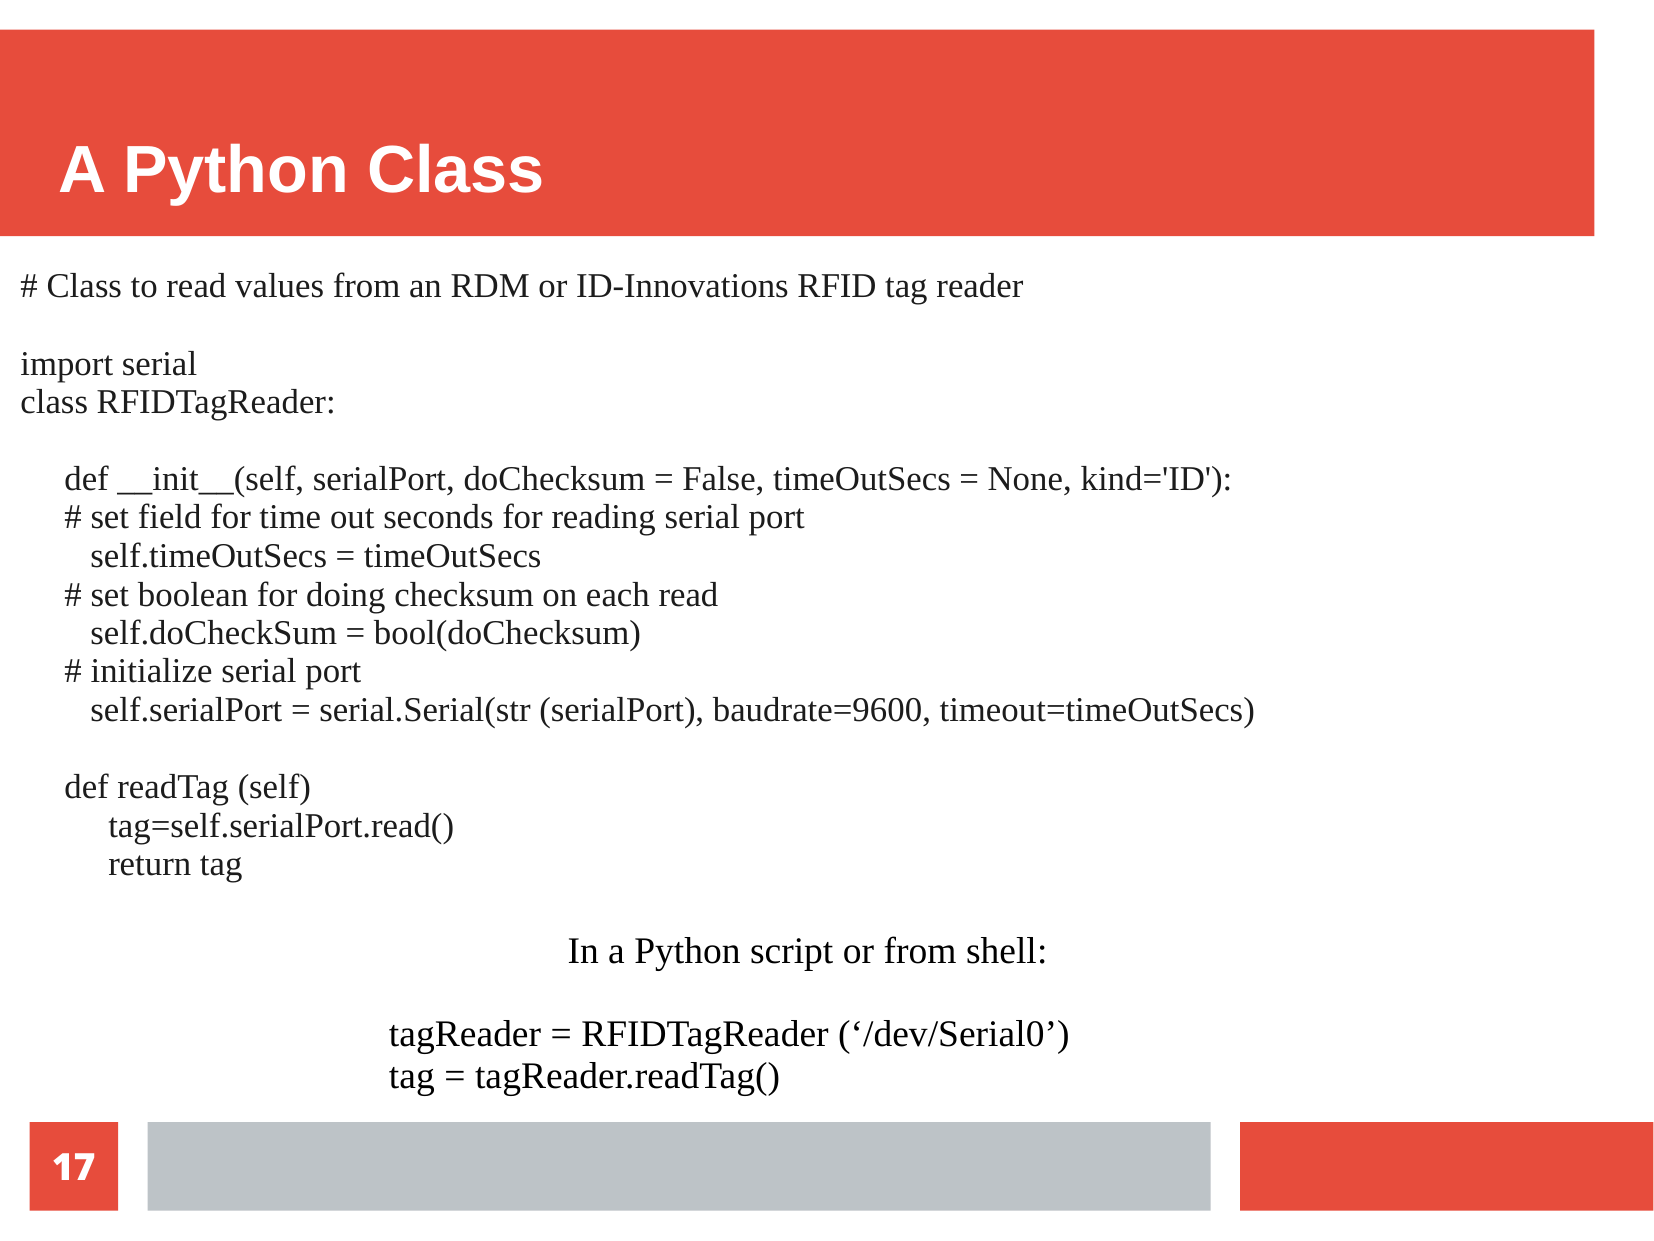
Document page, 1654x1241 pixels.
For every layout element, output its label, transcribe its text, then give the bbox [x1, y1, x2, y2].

text_box In a Python script or from shell: tagReader = RFIDTagReader (‘/dev/Serial0’) tag = tagReader.readTag() [267, 922, 1242, 1104]
title A Python Class [59, 59, 1595, 207]
list # Class to read values from an RDM or ID-Innovations RFID tag reader import serial class RFIDTagReader: def __init__(self, serialPort, doChecksum = False, timeOutSecs = None, kind='ID'): # set field for time out seconds for reading serial port self.timeOutSecs = timeOutSecs # set boolean for doing checksum on each read self.doCheckSum = bool(doChecksum) # initialize serial port self.serialPort = serial.Serial(str (serialPort), baudrate=9600, timeout=timeOutSecs) def readTag (self) tag=self.serialPort.read() return tag [20, 266, 1376, 890]
